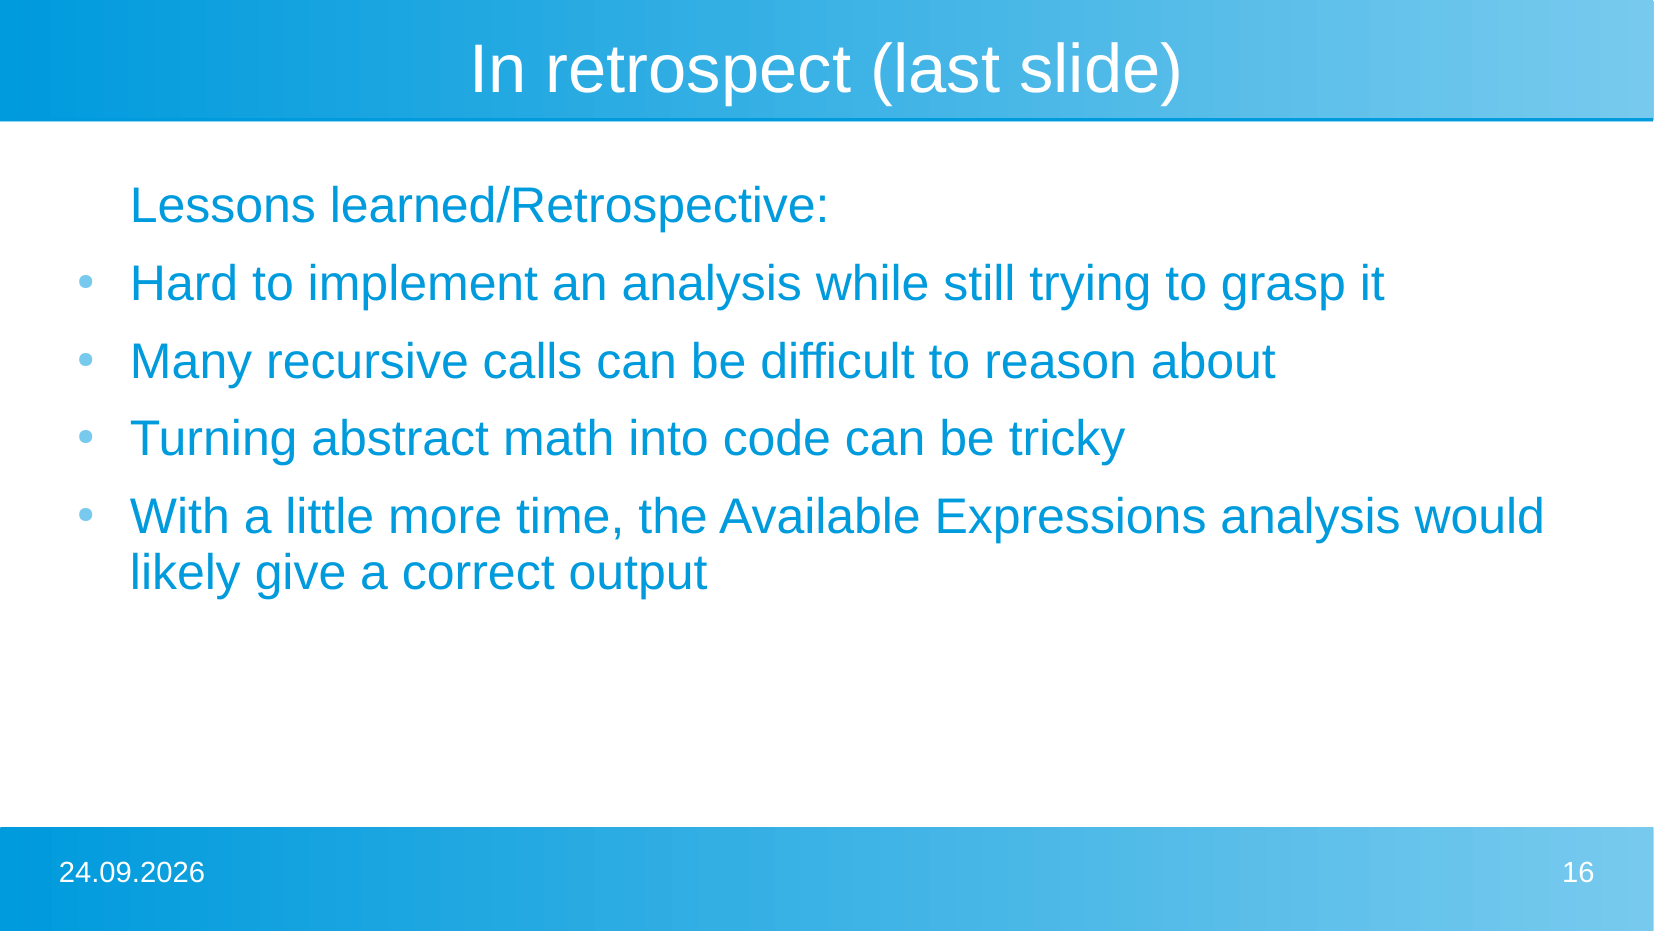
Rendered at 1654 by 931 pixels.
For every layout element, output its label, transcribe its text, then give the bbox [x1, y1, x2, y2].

title In retrospect (last slide) [59, 29, 1595, 108]
list Lessons learned/Retrospective: Hard to implement an analysis while still trying to grasp it Many recursive calls can be difficult to reason about Turning abstract math into code can be tricky With a little more time, the Available Expressions analysis would likely give a correct output [59, 177, 1595, 768]
